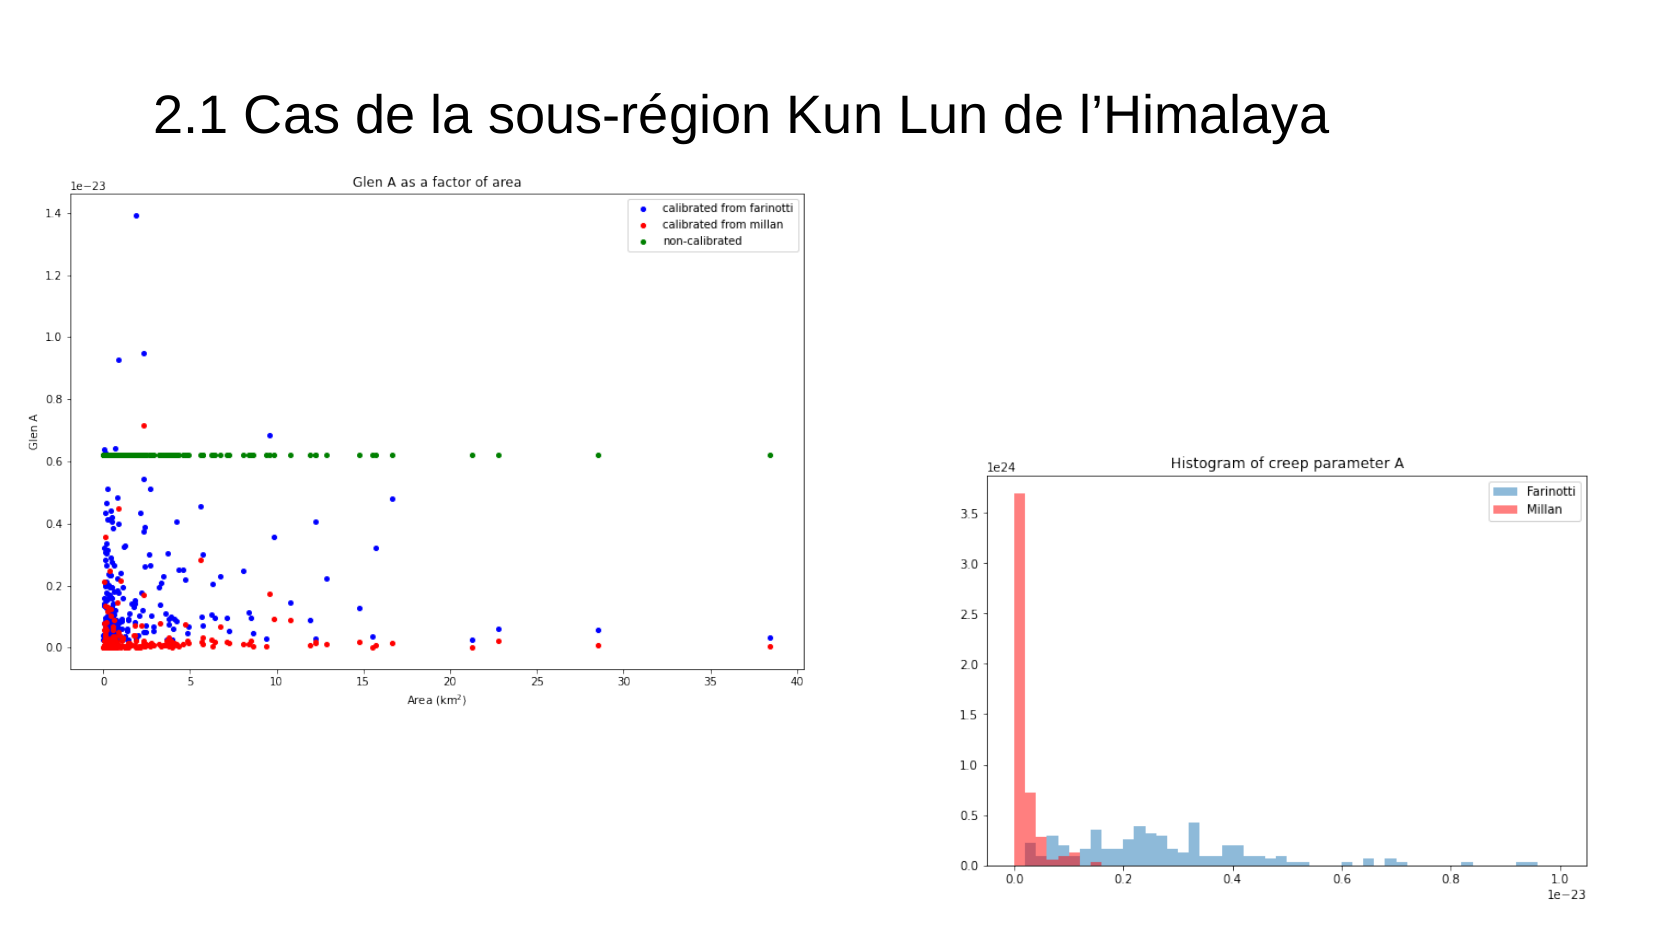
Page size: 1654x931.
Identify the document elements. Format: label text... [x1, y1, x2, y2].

picture [0, 118, 898, 749]
title 2.1 Cas de la sous-région Kun Lun de l’Himalaya [82, 37, 1571, 193]
picture [951, 448, 1595, 910]
